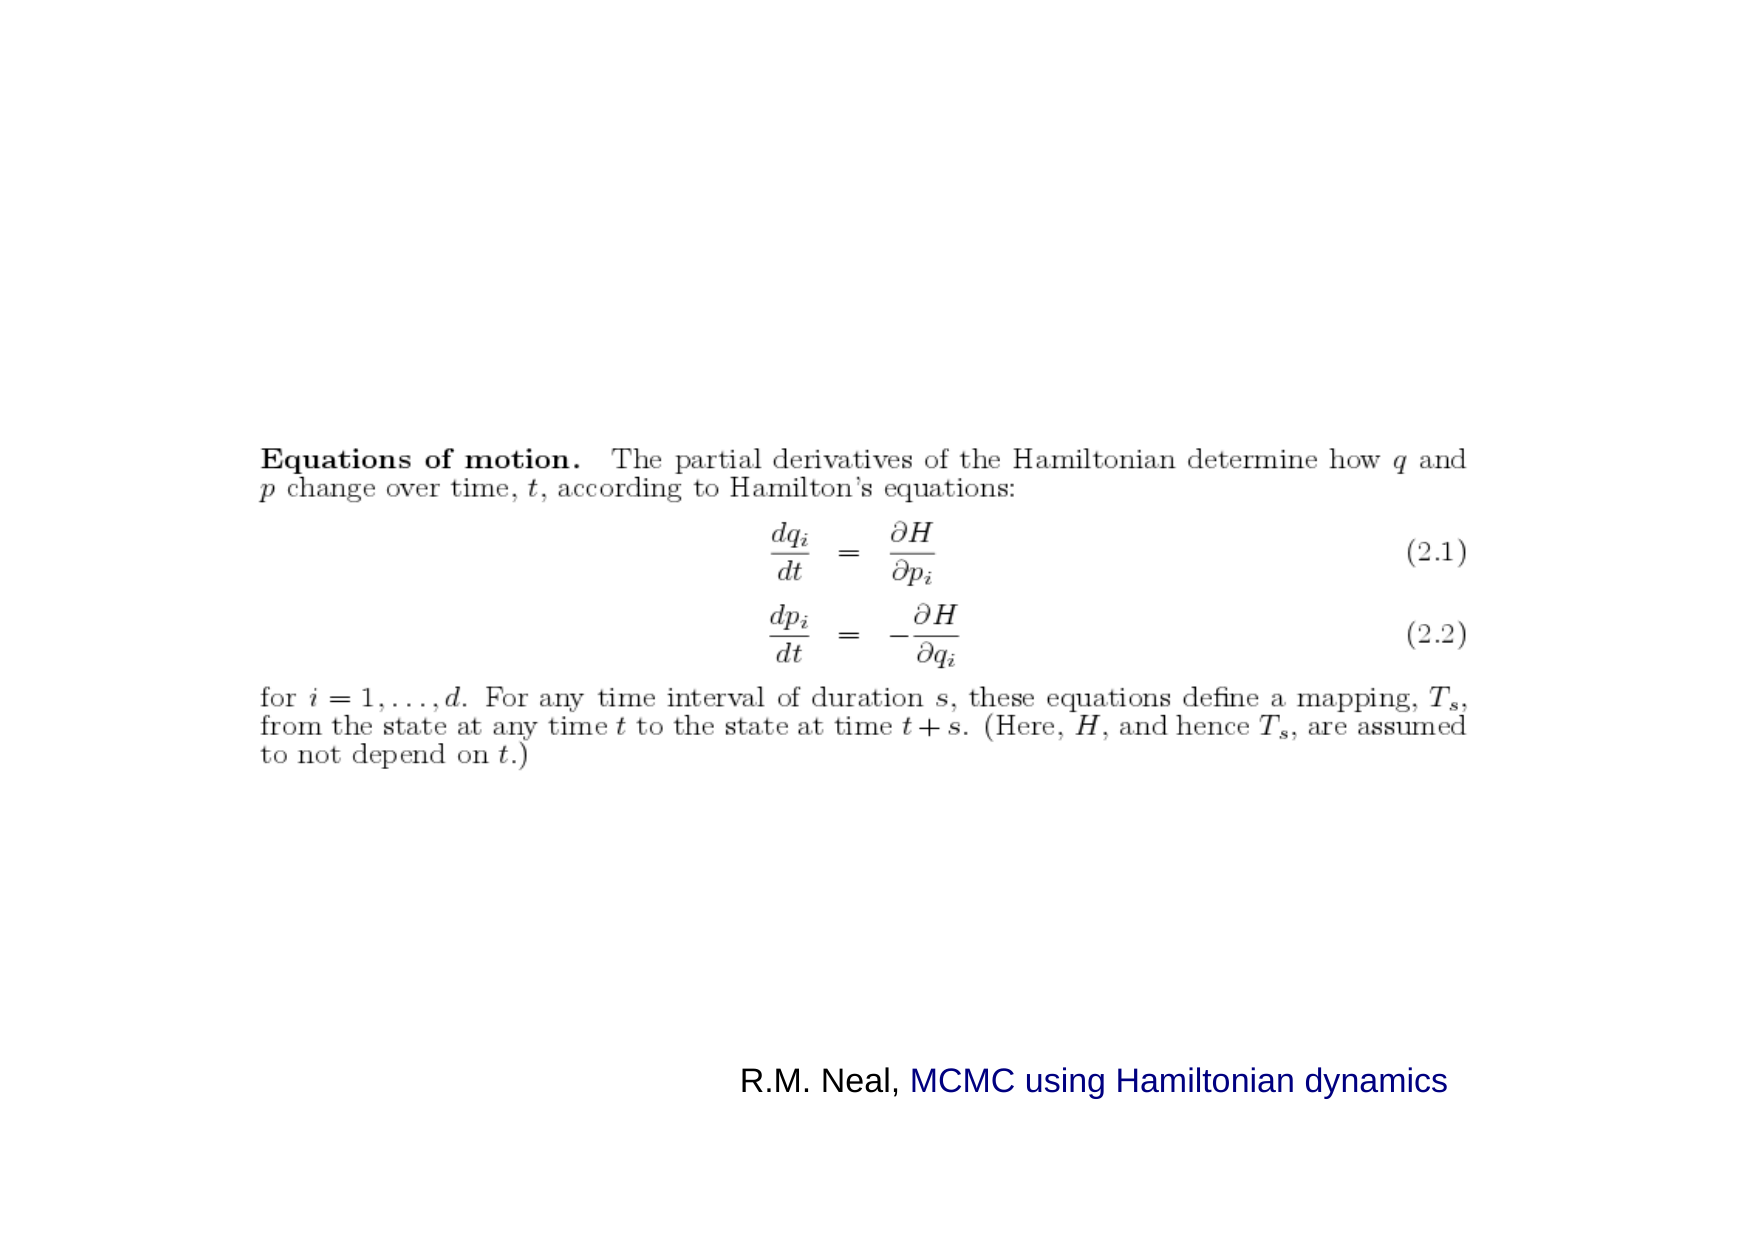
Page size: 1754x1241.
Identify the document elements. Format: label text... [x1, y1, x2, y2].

text_box R.M. Neal, MCMC using Hamiltonian dynamics [725, 1054, 1525, 1108]
picture [222, 433, 1495, 786]
